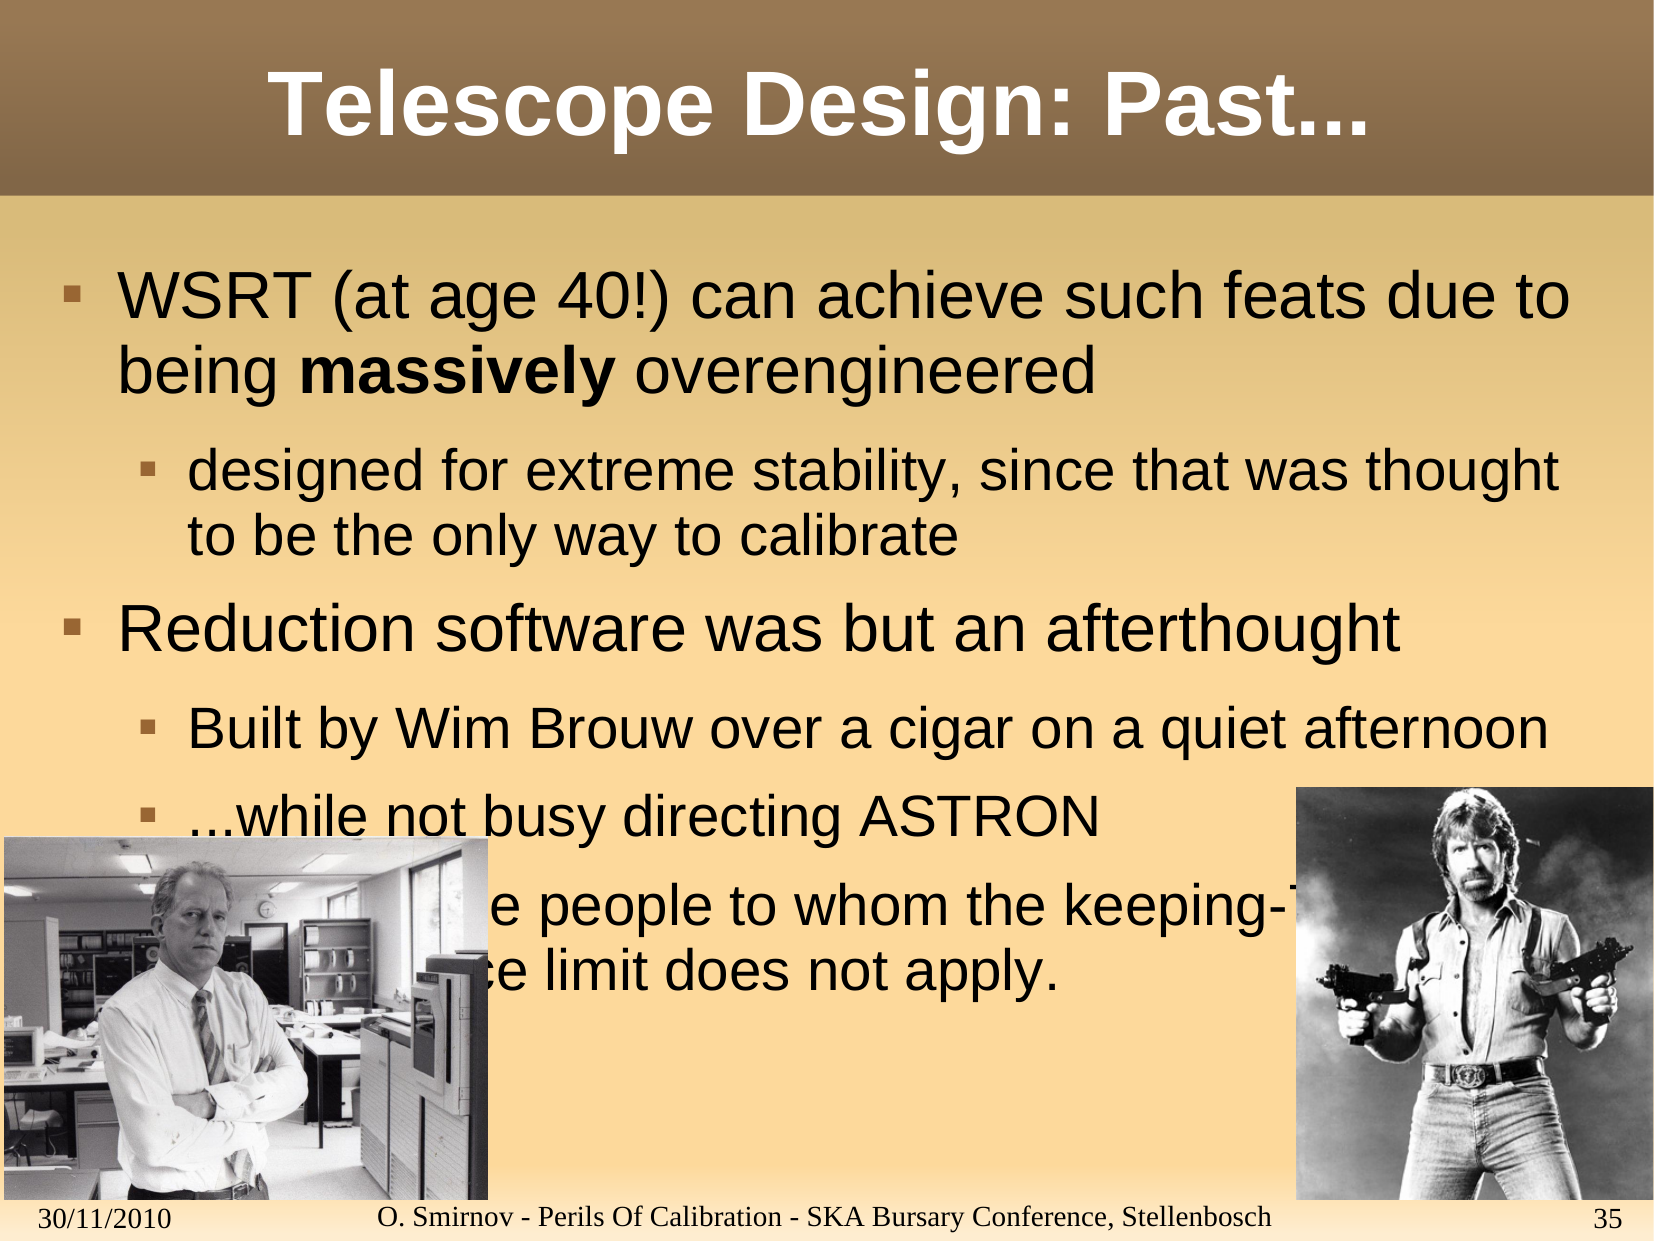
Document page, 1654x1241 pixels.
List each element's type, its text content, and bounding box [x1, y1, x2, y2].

title Telescope Design: Past... [76, 0, 1565, 208]
list WSRT (at age 40!) can achieve such feats due to being massively overengineered designed for extreme stability, since that was thought to be the only way to calibrate Reduction software was but an afterthought Built by Wim Brouw over a cigar on a quiet afternoon ...while not busy directing ASTRON One of these people to whom the keeping-7-things-in-mind-at-once limit does not apply. [46, 258, 1613, 1201]
picture [0, 0, 1654, 1241]
